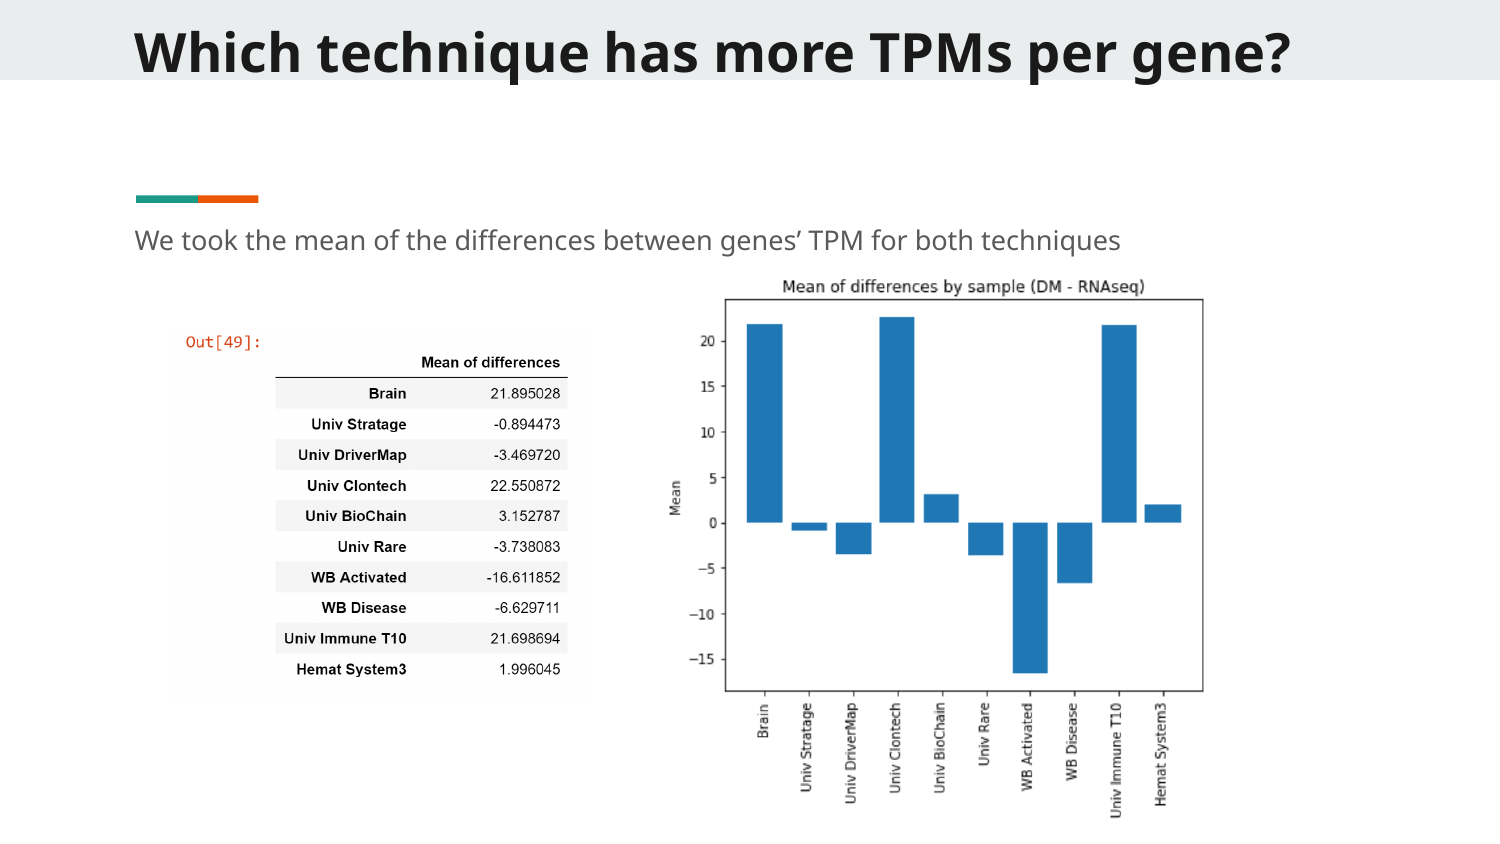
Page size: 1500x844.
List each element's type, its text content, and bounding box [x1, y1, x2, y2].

list We took the mean of the differences between genes’ TPM for both techniques [119, 203, 1147, 292]
title Which technique has more TPMs per gene? [119, 3, 1381, 92]
picture [646, 265, 1262, 832]
picture [168, 328, 595, 703]
